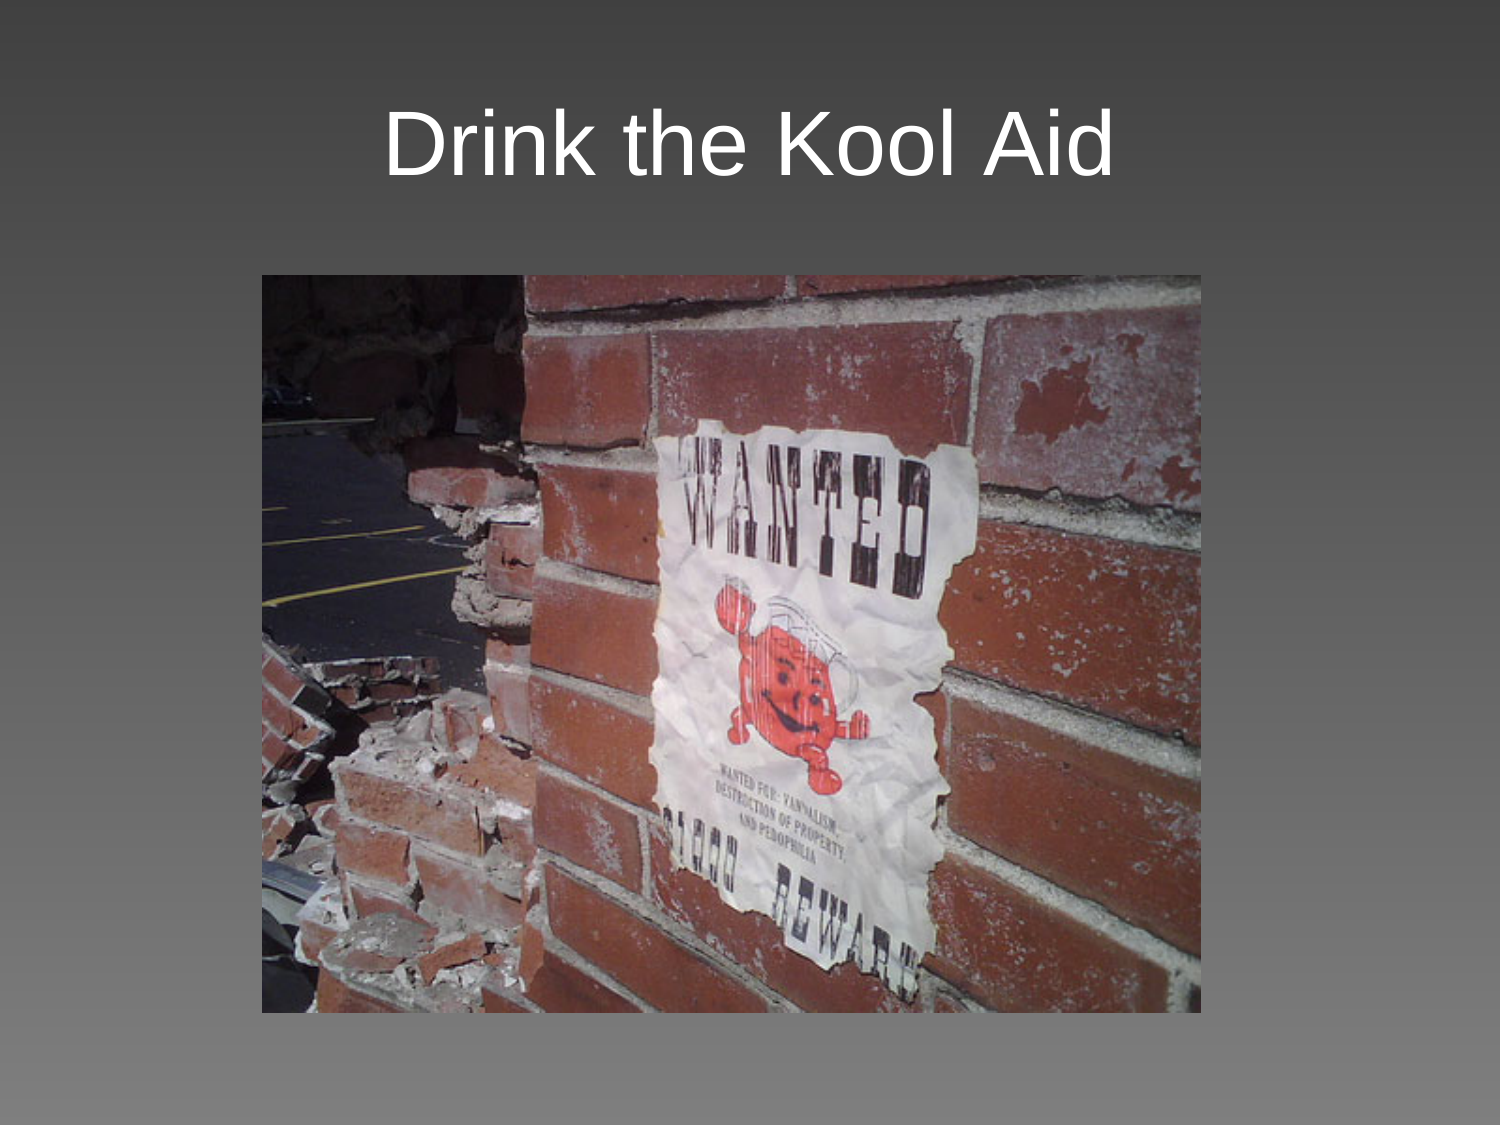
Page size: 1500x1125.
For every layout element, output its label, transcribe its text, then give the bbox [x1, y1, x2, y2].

title Drink the Kool Aid [75, 37, 1426, 241]
picture [262, 998, 1201, 1013]
text_box [75, 269, 1426, 998]
